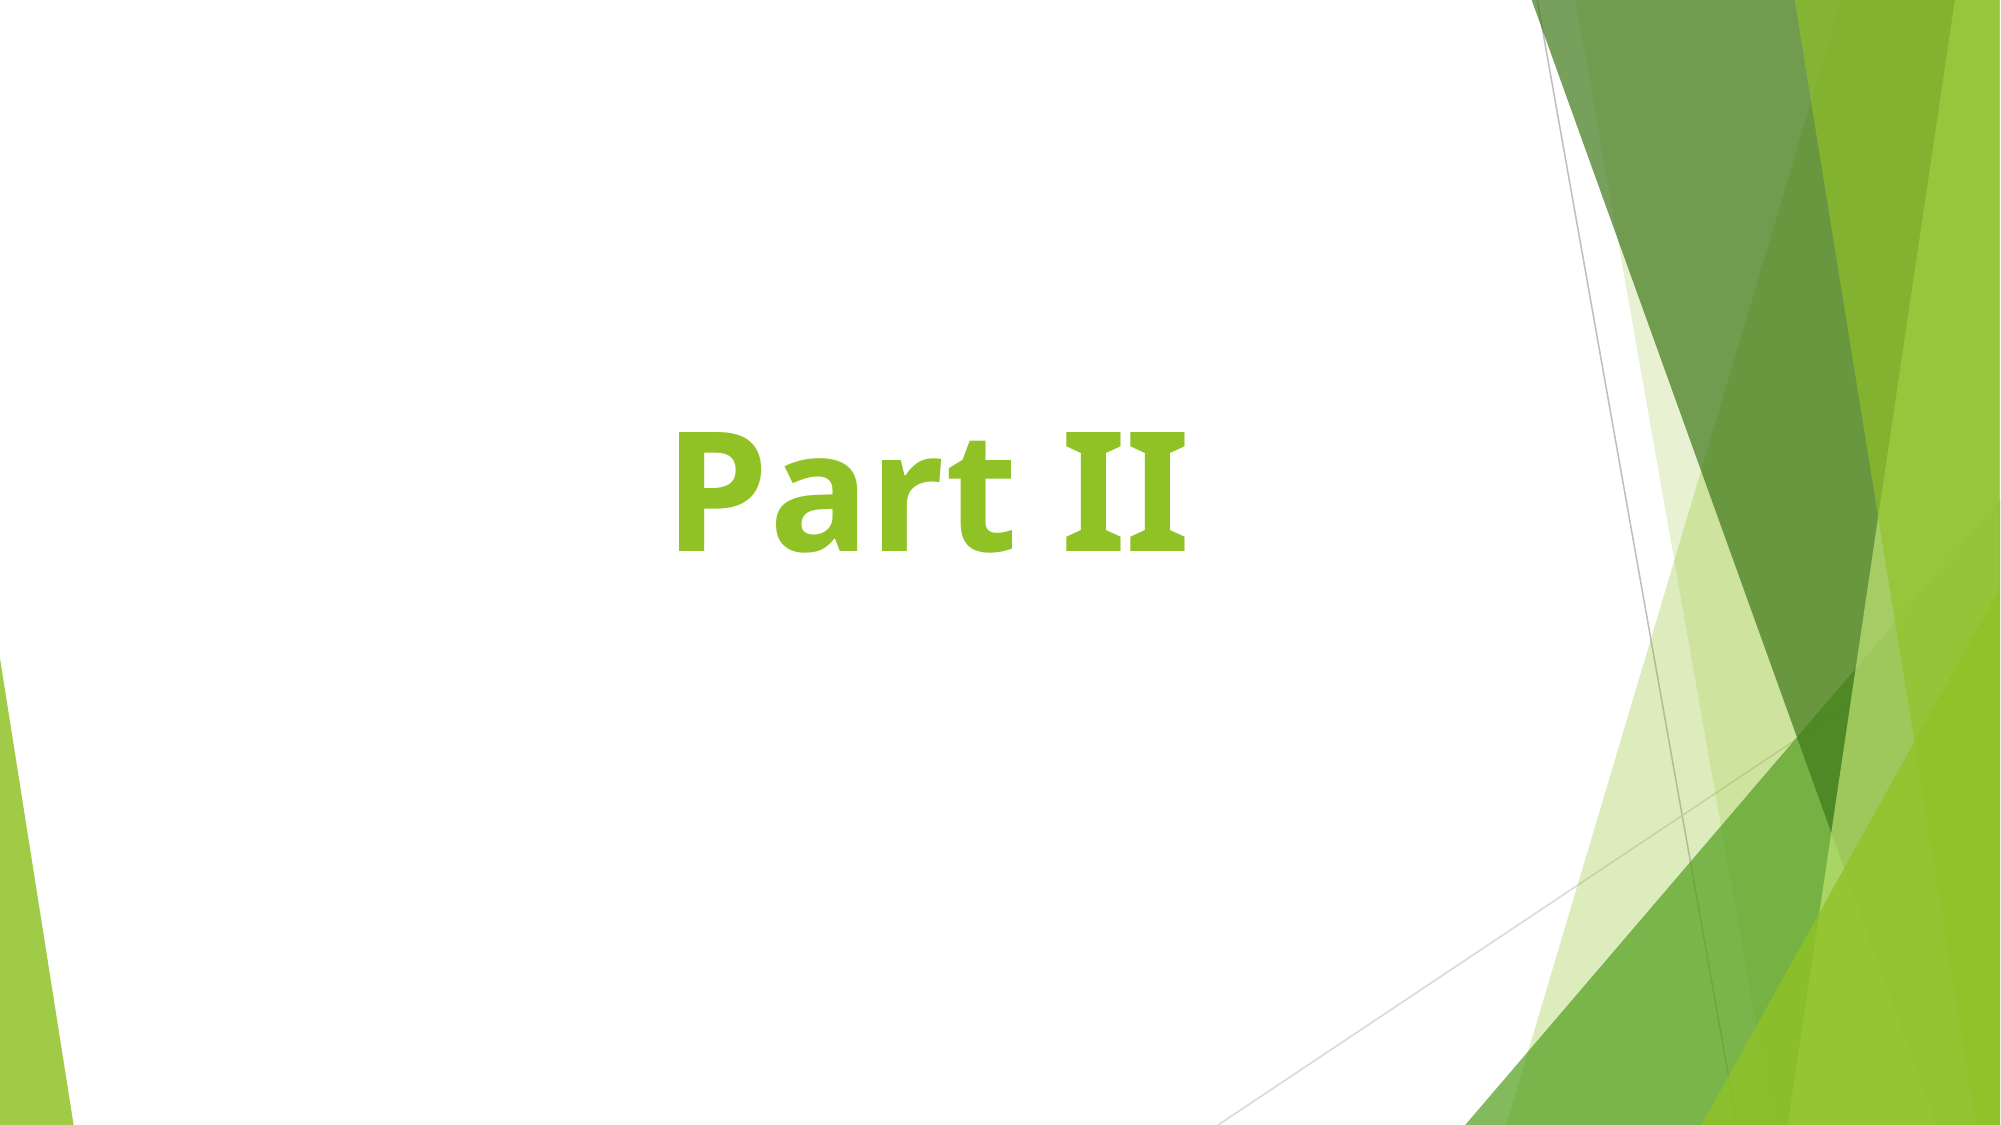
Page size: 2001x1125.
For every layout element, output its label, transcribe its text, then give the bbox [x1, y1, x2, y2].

title Part II [649, 315, 1381, 654]
